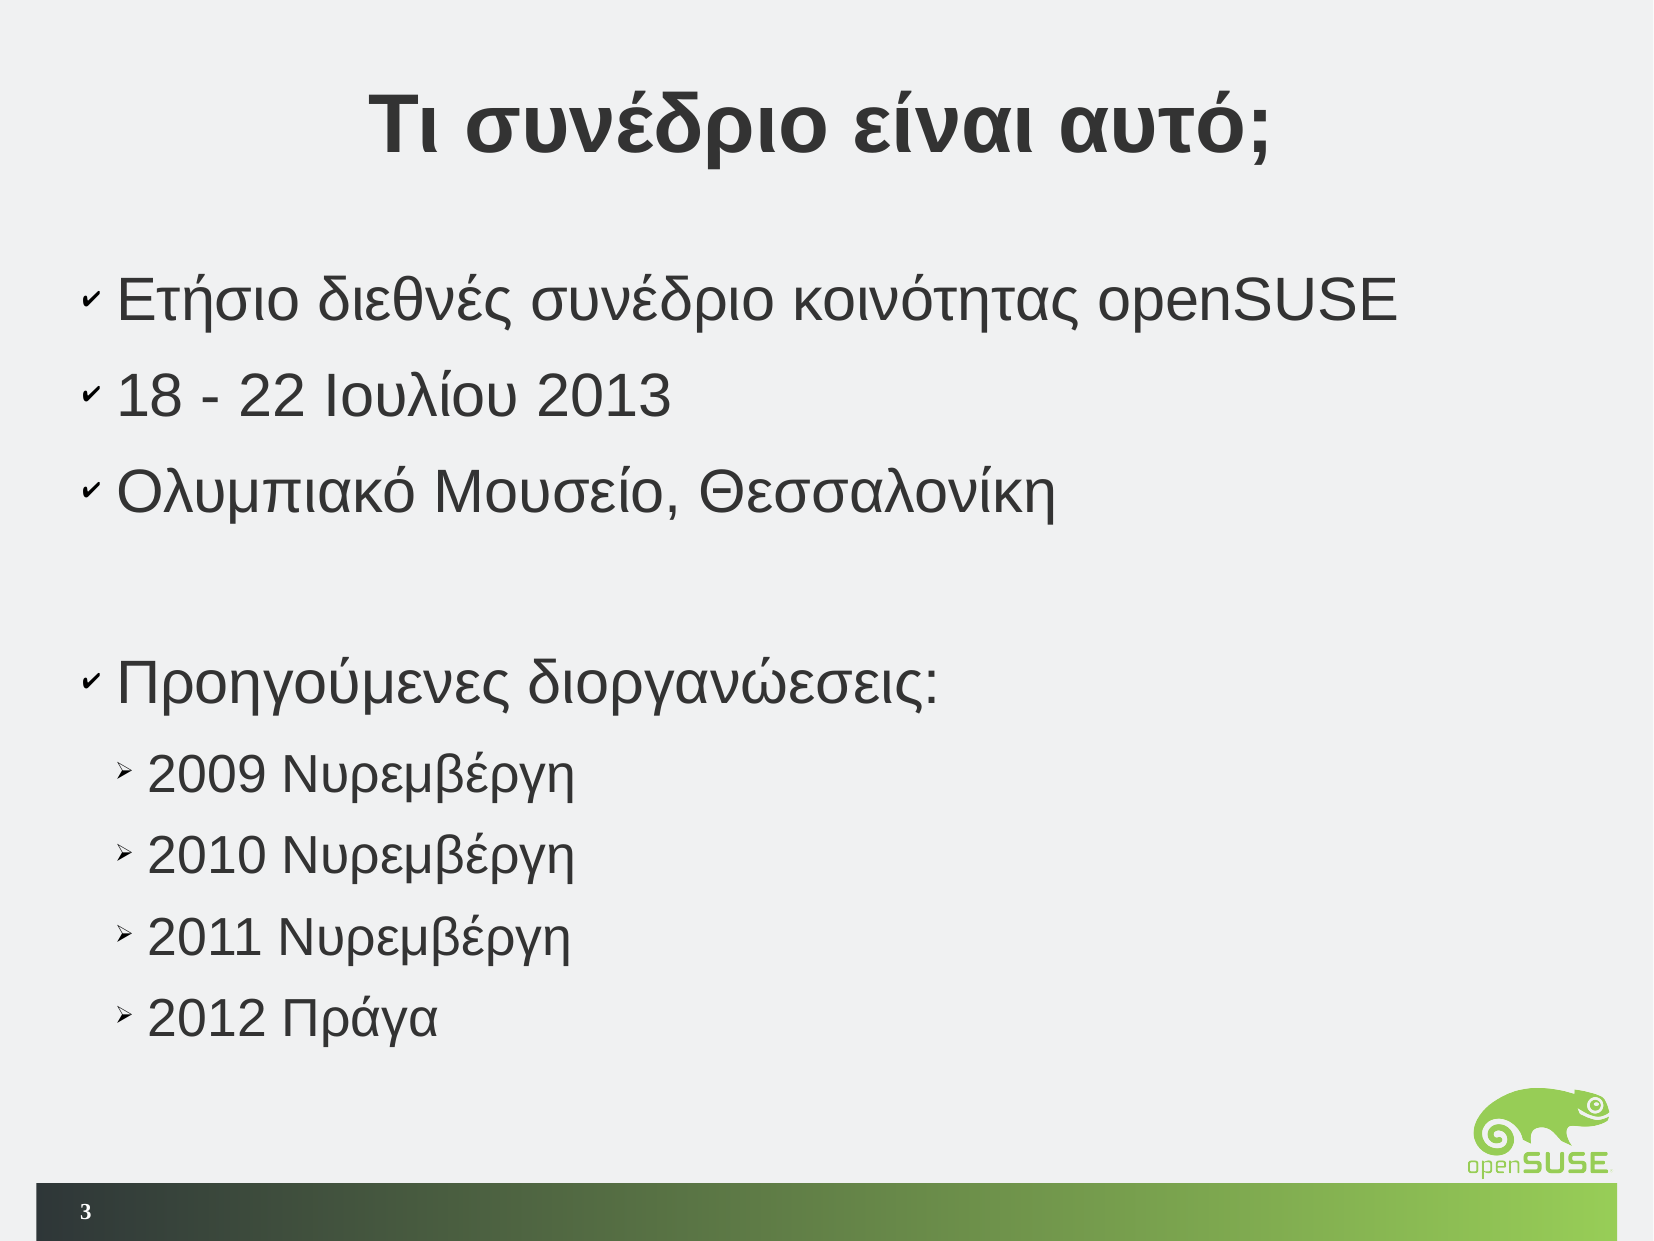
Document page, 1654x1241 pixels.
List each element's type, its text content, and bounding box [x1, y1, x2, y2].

picture [0, 0, 1654, 1241]
title Τι συνέδριο είναι αυτό; [368, 49, 1299, 198]
list Ετήσιο διεθνές συνέδριο κοινότητας openSUSE 18 - 22 Ιουλίου 2013 Ολυμπιακό Μουσείο, Θεσσαλονίκη Προηγούμενες διοργανώεσεις: 2009 Νυρεμβέργη 2010 Νυρεμβέργη 2011 Νυρεμβέργη 2012 Πράγα [82, 231, 1571, 1050]
